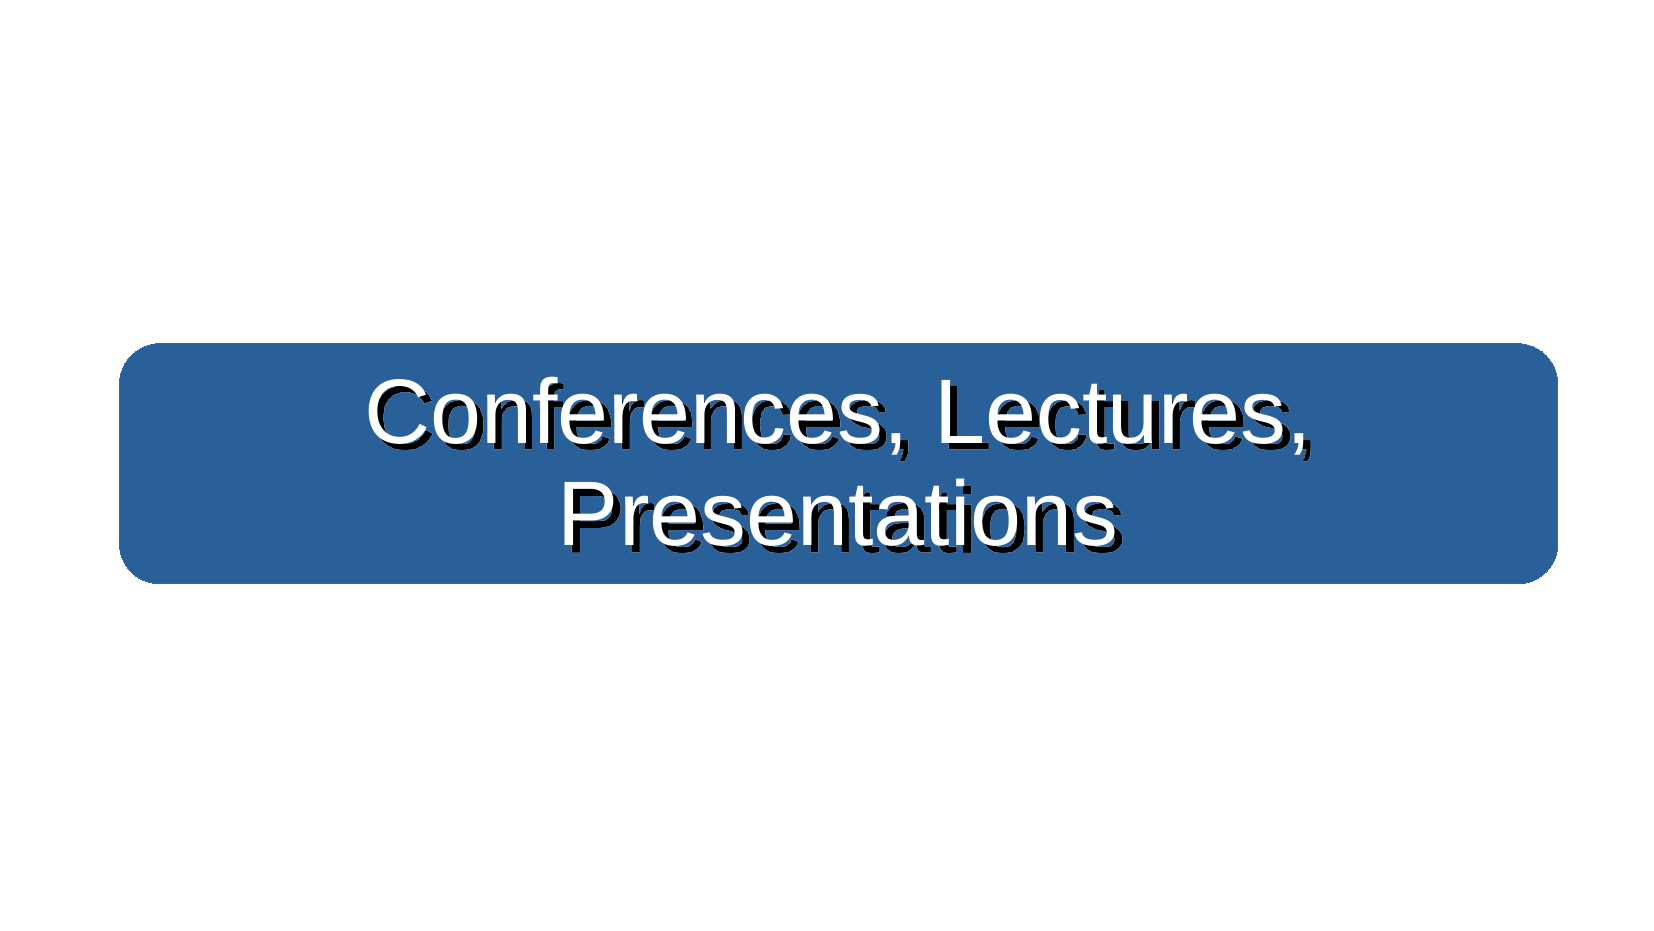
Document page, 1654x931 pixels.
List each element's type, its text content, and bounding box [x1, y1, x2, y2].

title Conferences, Lectures, Presentations [133, 360, 1544, 566]
text_box [119, 343, 1558, 584]
